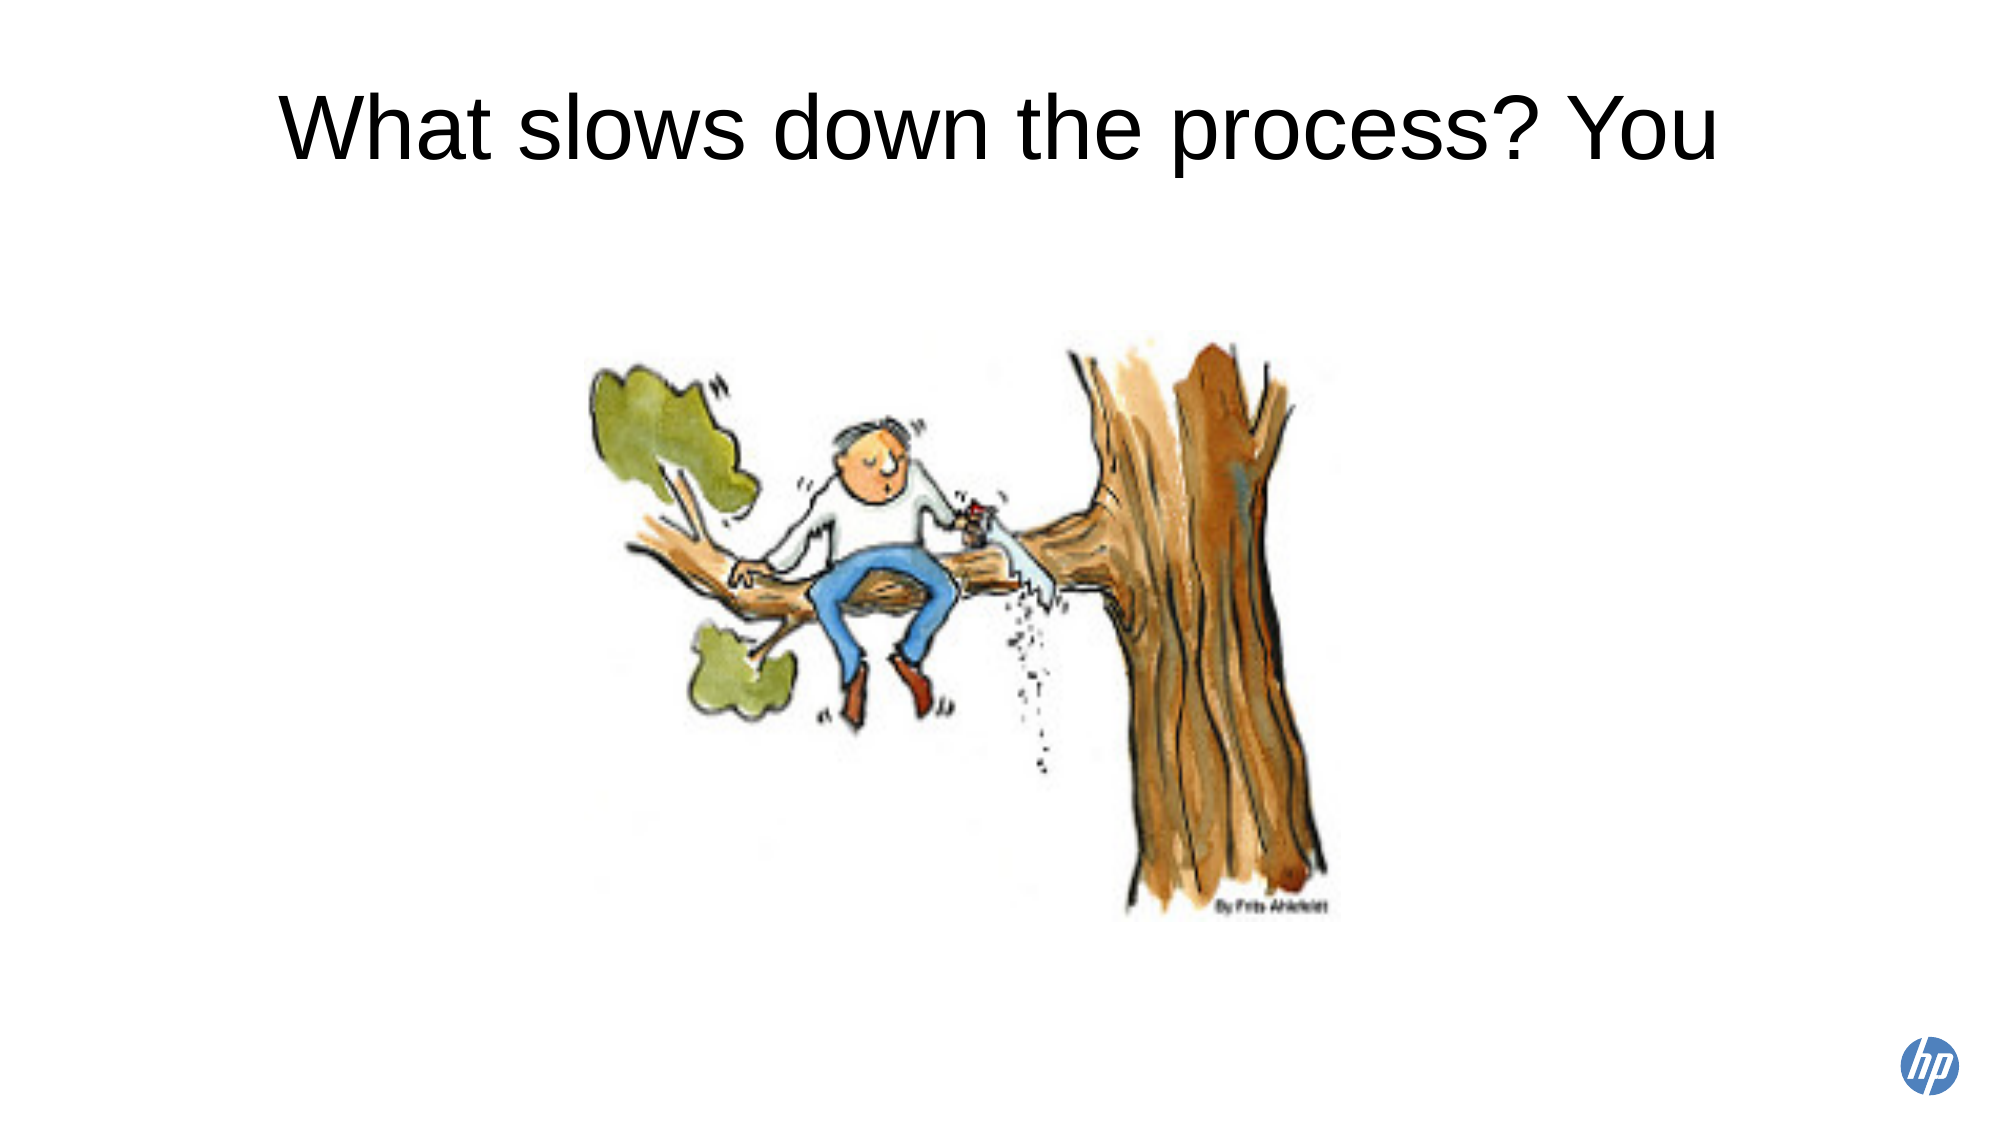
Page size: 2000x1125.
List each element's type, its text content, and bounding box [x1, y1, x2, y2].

picture [584, 330, 1341, 922]
title What slows down the process? You [0, 0, 2000, 255]
